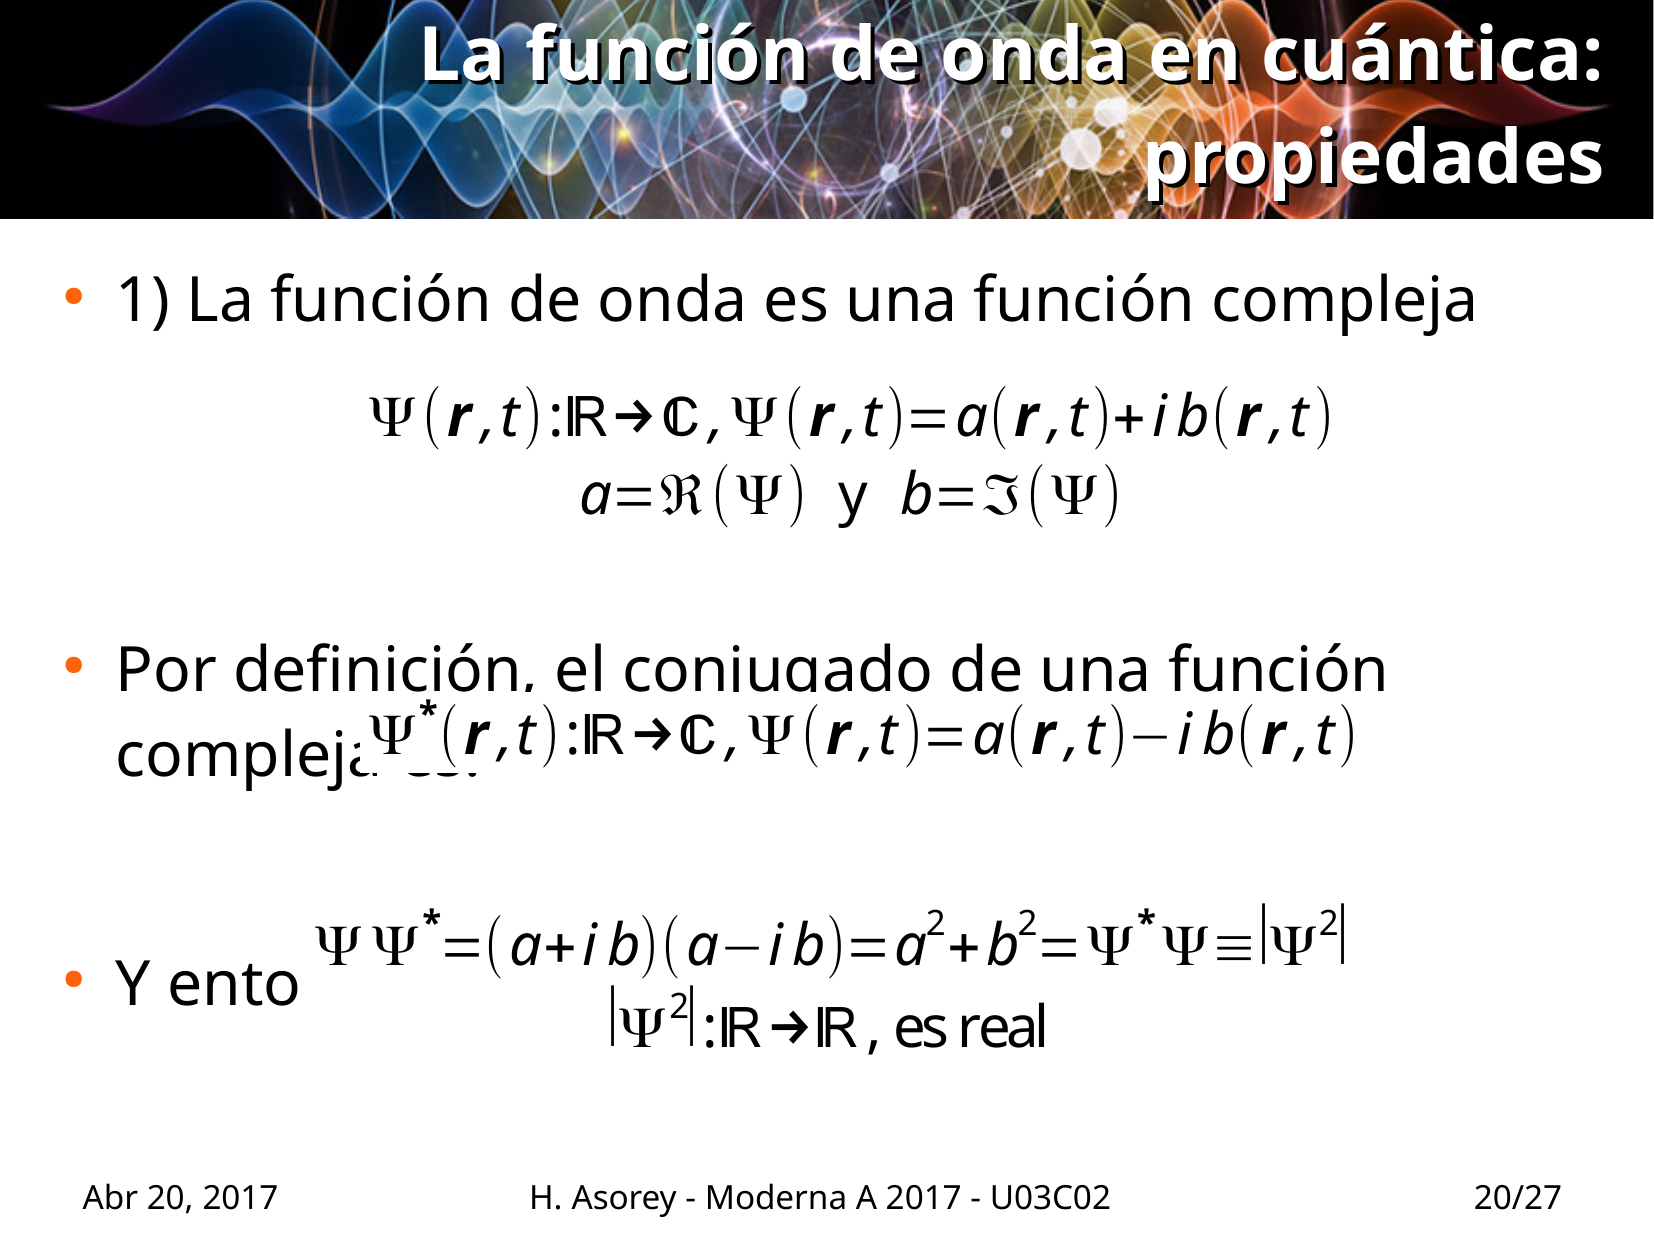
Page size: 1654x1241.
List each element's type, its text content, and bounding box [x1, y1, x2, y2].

picture [0, 0, 1654, 219]
chart [305, 901, 1360, 1066]
chart [360, 380, 1340, 533]
title La función de onda en cuántica: propiedades [45, 15, 1606, 191]
chart [360, 691, 1365, 774]
list 1) La función de onda es una función compleja Por definición, el conjugado de una función compleja es: Y entonces: [45, 255, 1606, 1156]
